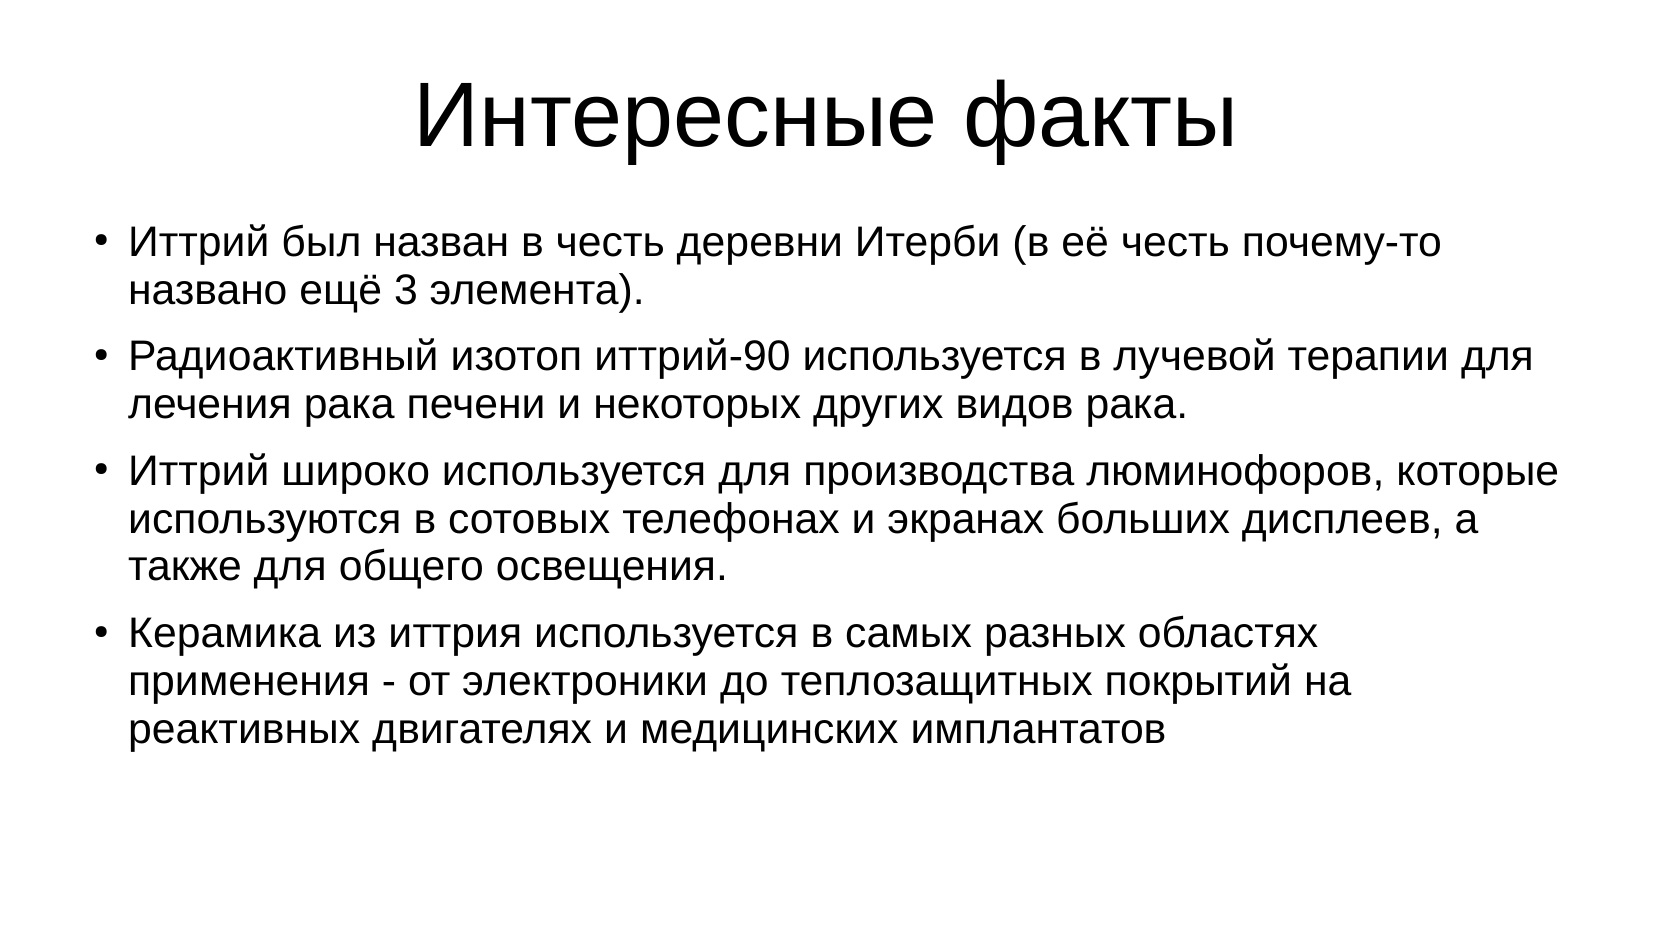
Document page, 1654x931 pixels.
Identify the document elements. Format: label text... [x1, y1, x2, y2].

title Интересные факты [82, 37, 1571, 193]
list Иттрий был назван в честь деревни Итерби (в её честь почему-то названо ещё 3 элемента). Радиоактивный изотоп иттрий-90 используется в лучевой терапии для лечения рака печени и некоторых других видов рака. Иттрий широко используется для производства люминофоров, которые используются в сотовых телефонах и экранах больших дисплеев, а также для общего освещения. Керамика из иттрия используется в самых разных областях применения - от электроники до теплозащитных покрытий на реактивных двигателях и медицинских имплантатов [82, 217, 1571, 758]
